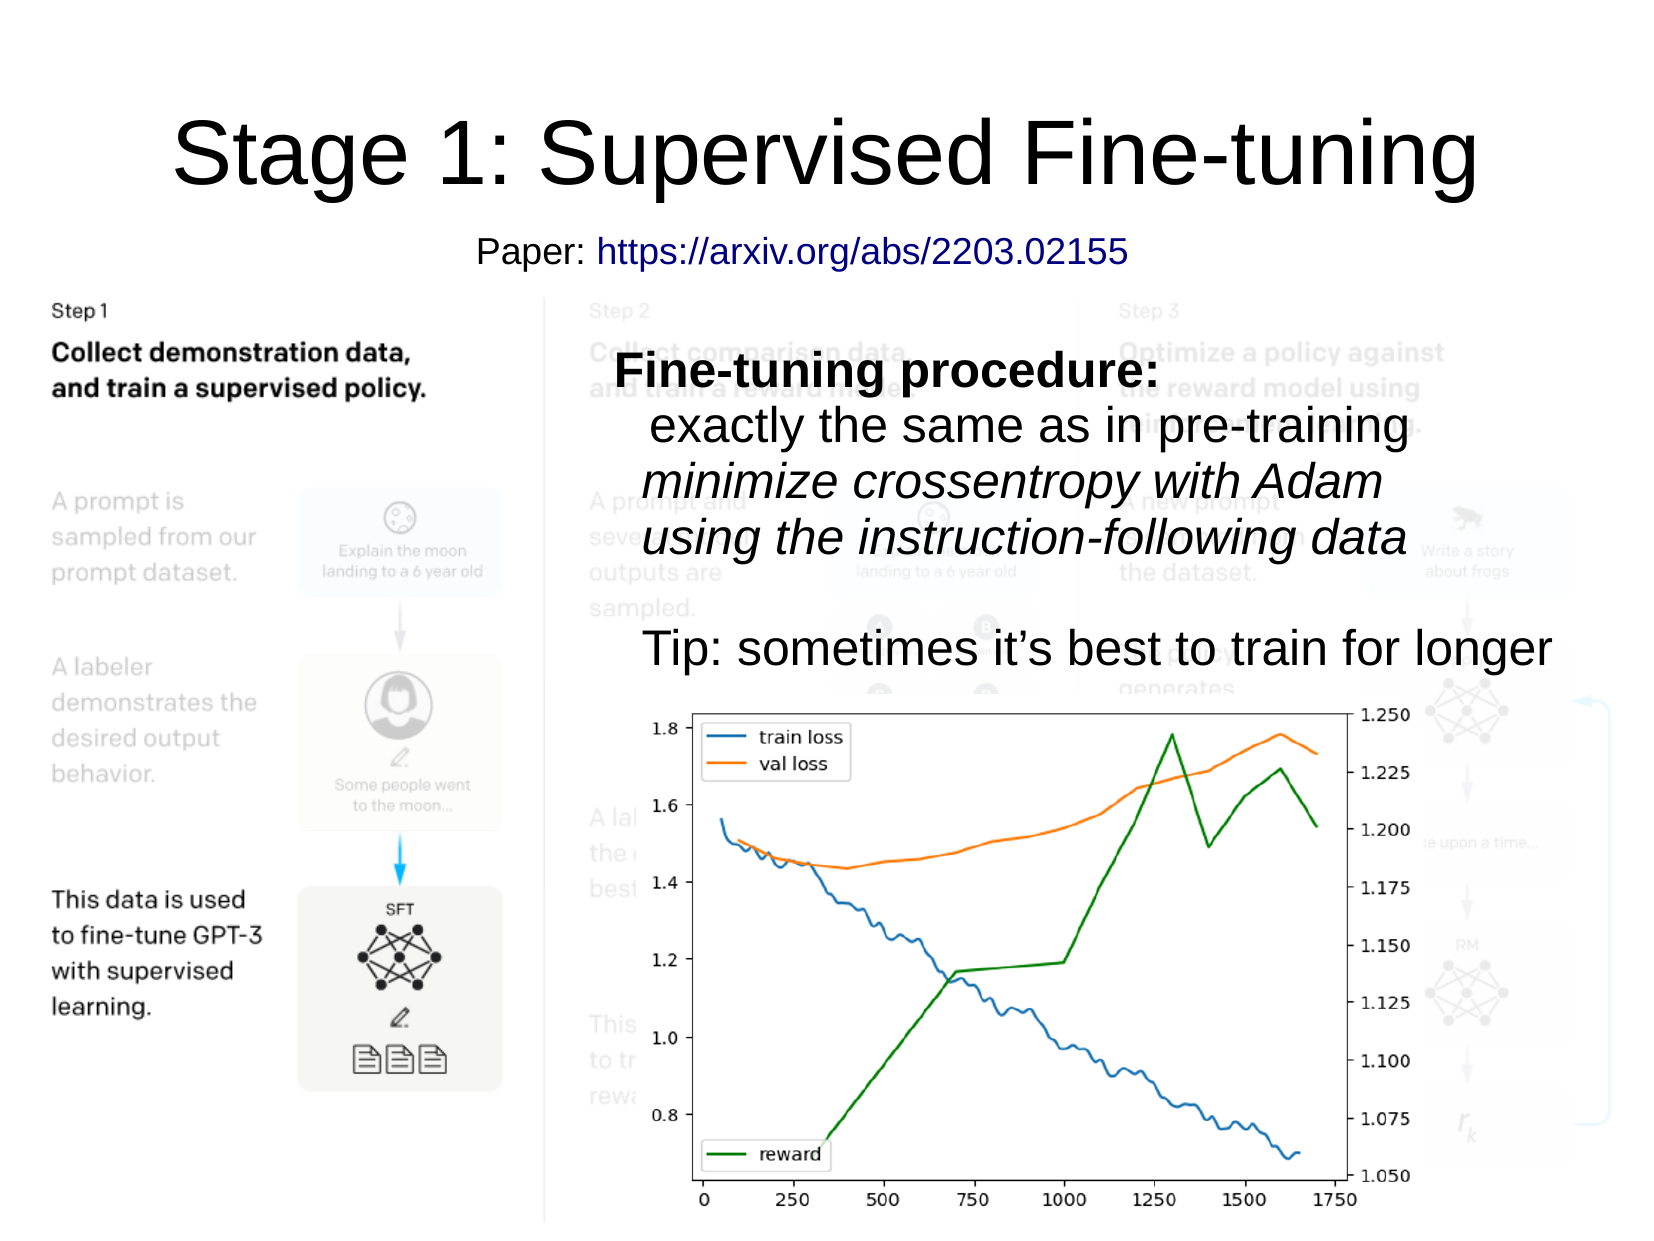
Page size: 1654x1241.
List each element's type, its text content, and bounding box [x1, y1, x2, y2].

picture [27, 278, 544, 1241]
title Stage 1: Supervised Fine-tuning [82, 49, 1571, 257]
text_box [13, 450, 517, 831]
text_box Paper: https://arxiv.org/abs/2203.02155 [461, 223, 1216, 322]
text_box Fine-tuning procedure: exactly the same as in pre-training minimize crossentropy with Adam using the instruction-following data Tip: sometimes it’s best to train for longer [563, 334, 1635, 1219]
text_box [544, 268, 1637, 1241]
